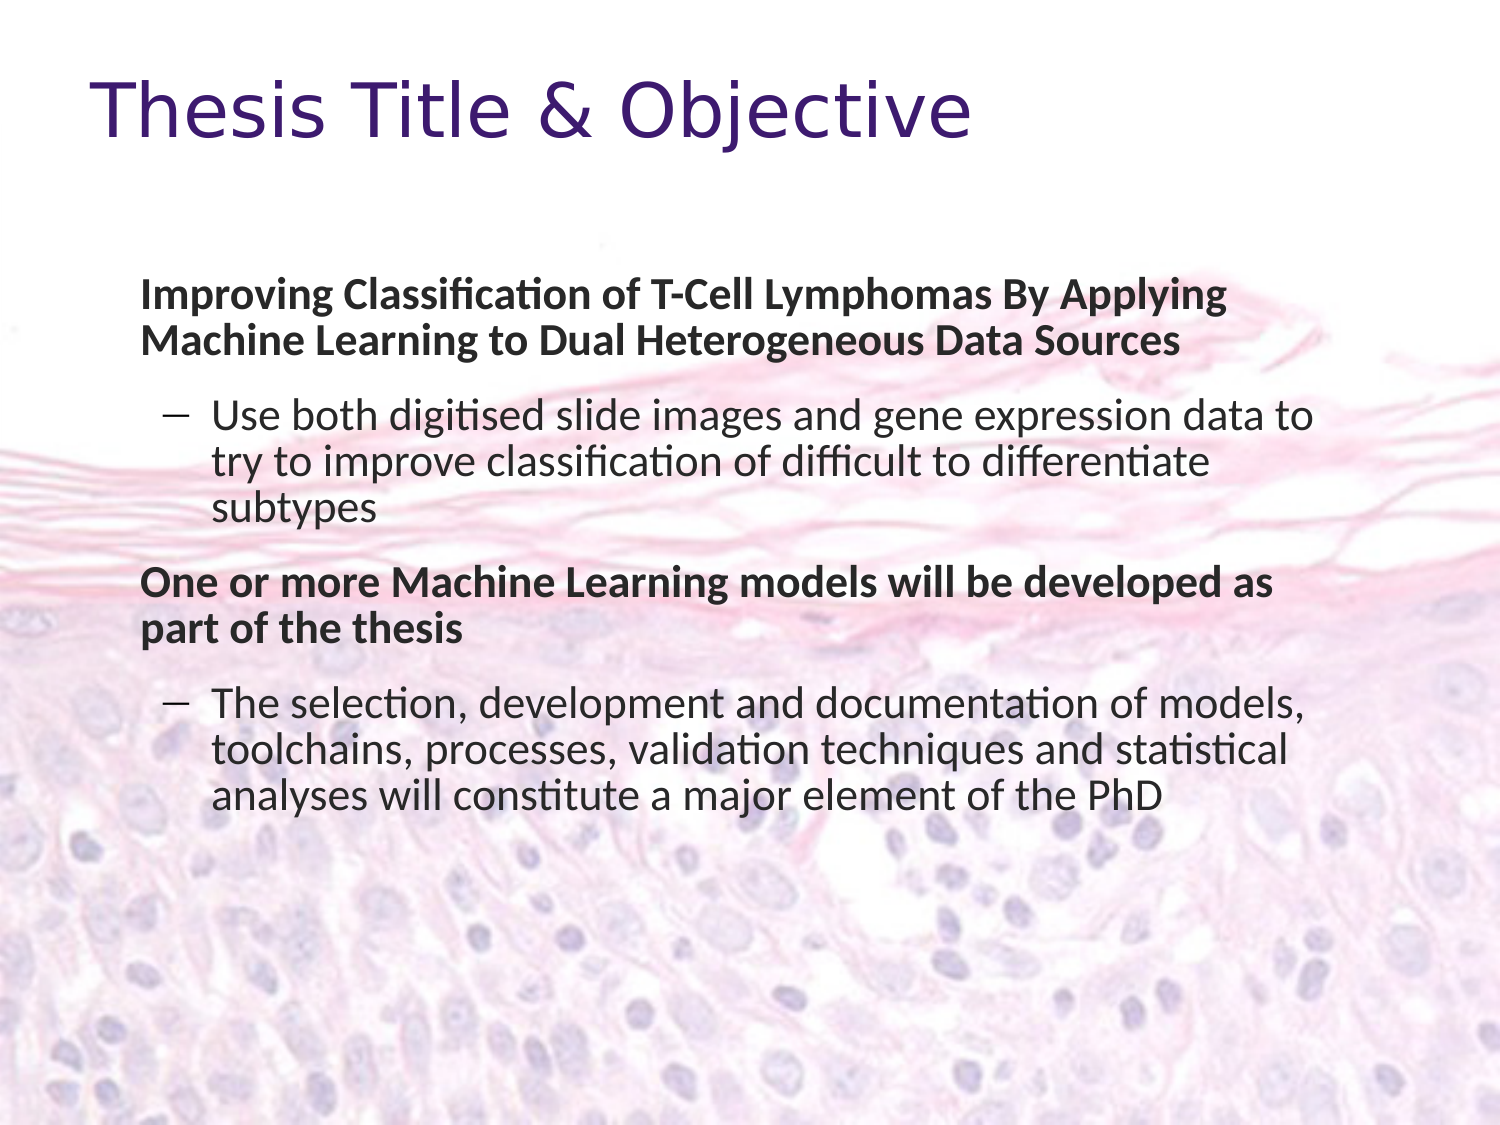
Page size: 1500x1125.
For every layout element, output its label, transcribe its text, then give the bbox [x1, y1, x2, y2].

picture [0, 124, 1500, 1125]
list Improving Classification of T-Cell Lymphomas By Applying Machine Learning to Dual Heterogeneous Data Sources Use both digitised slide images and gene expression data to try to improve classification of difficult to differentiate subtypes One or more Machine Learning models will be developed as part of the thesis The selection, development and documentation of models, toolchains, processes, validation techniques and statistical analyses will constitute a major element of the PhD [140, 275, 1329, 871]
title Thesis Title & Objective [75, 45, 1423, 171]
